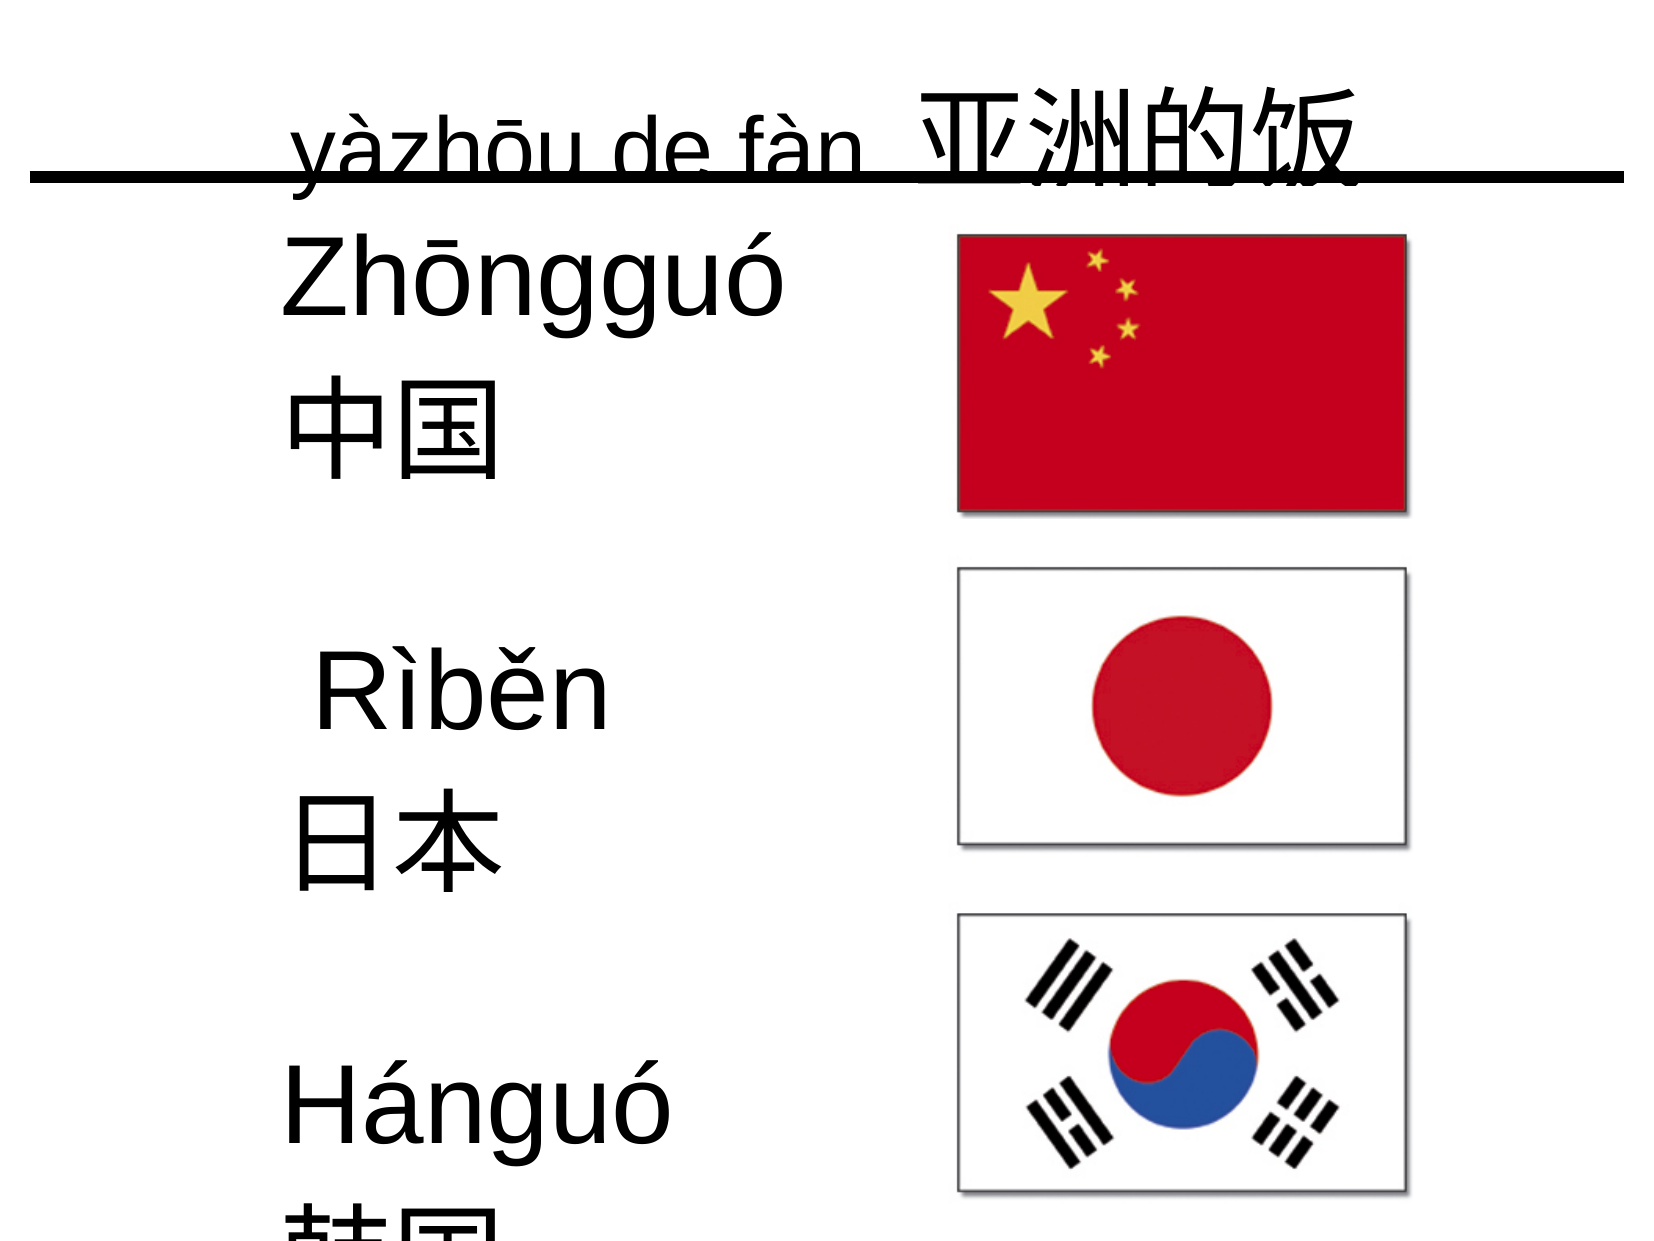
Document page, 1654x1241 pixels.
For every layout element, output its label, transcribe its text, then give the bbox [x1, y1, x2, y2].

text_box yàzhōu de fàn 亚洲​的饭 [29, 43, 1625, 227]
text_box Zhōngguó 中国 Rìběn 日本 Hánguó 韩国 [265, 206, 948, 1226]
picture [948, 186, 1418, 1241]
